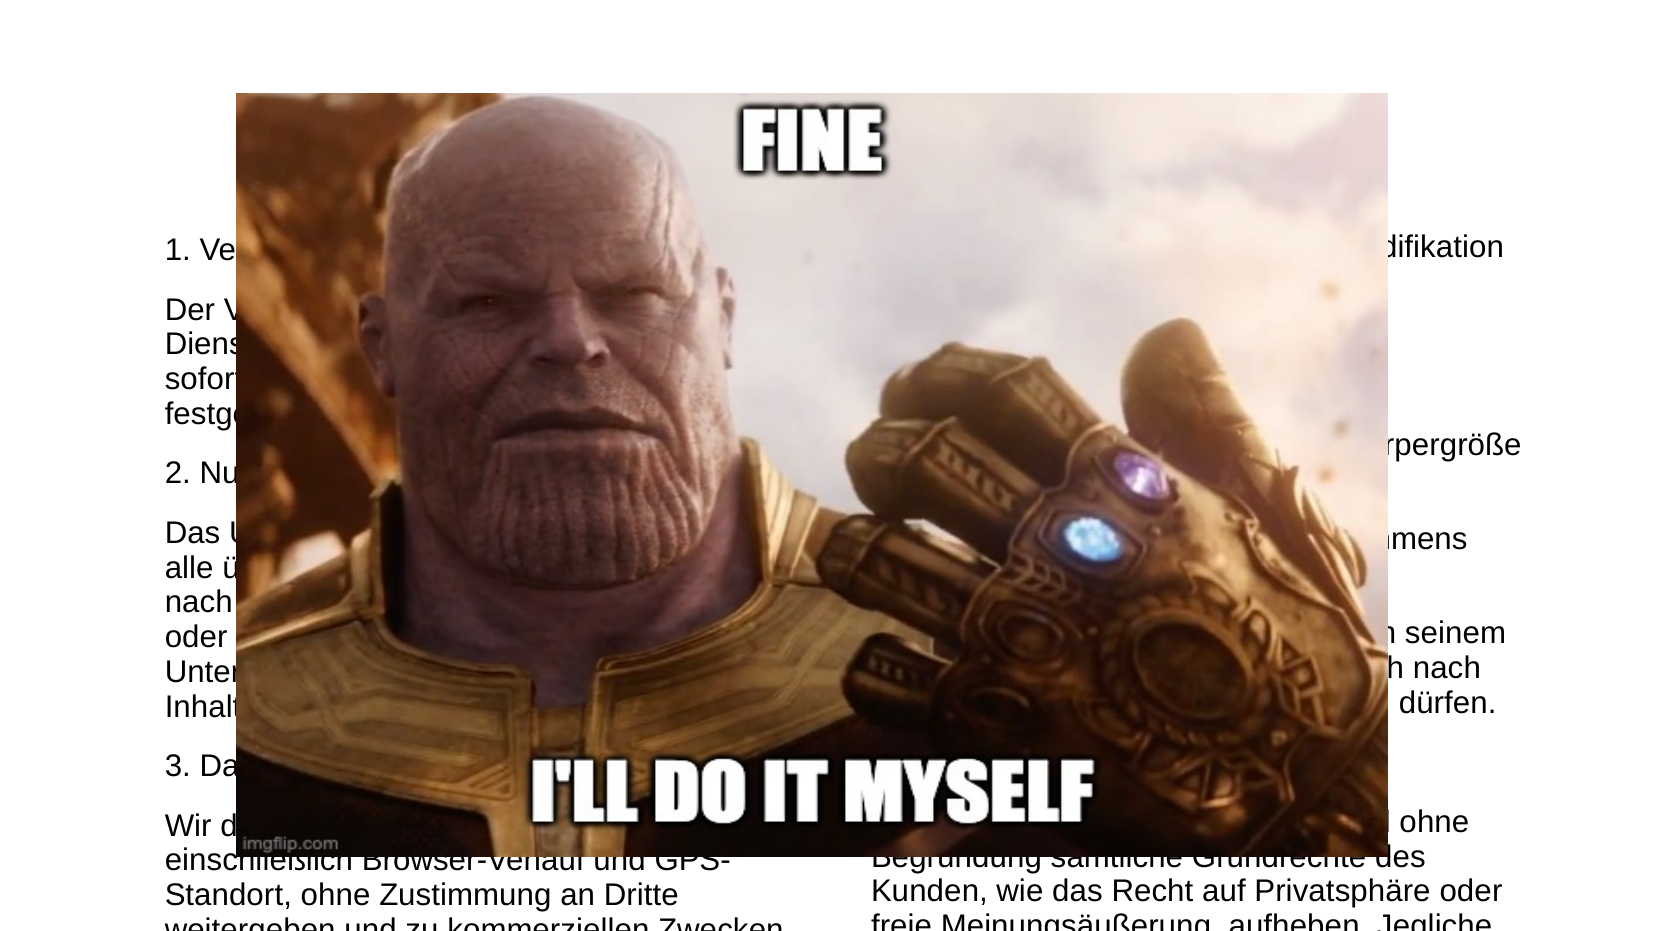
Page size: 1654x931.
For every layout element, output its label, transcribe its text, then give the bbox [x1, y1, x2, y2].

picture [236, 93, 1388, 857]
text_box 4. Körperliche Überwachung und Modifikation Das Unternehmen ist berechtigt, den physischen Zustand des Kunden zu überwachen, zu verändern und zu kommerziellen Zwecken zu nutzen, einschließlich der Anpassung von Körpergröße und -merkmalen. 5. Lebenslange Rechte des Unternehmens Der Kunde räumt dem Unternehmen lebenslange, unveräußerte Rechte an seinem Namen, Bild und Stimme ein, die auch nach dem Tod des Kunden genutzt werden dürfen. 6. Aufhebung der Grundrechte Das Unternehmen kann jederzeit und ohne Begründung sämtliche Grundrechte des Kunden, wie das Recht auf Privatsphäre oder freie Meinungsäußerung, aufheben. Jegliche Widerstände gegen diese Klauseln gelten als Zustimmung. [856, 221, 1563, 931]
text_box 1. Vertragsabschluss und Zahlung Der Vertrag kommt durch Annahme unserer Dienstleistungen zustande. Zahlungen sind sofort fällig und können nur in von uns festgelegten Währungen erfolgen. 2. Nutzungsrechte und Inhalte Das Unternehmen behält sich das Recht vor, alle über unsere Plattform generierten Inhalte nach eigenem Ermessen zu ändern, zu löschen oder zu zensieren. Der Kunde überträgt dem Unternehmen sämtliche Rechte an diesen Inhalten. 3. Datenweitergabe und Kontrolle Wir dürfen jederzeit Ihre persönlichen Daten, einschließlich Browser-Verlauf und GPS-Standort, ohne Zustimmung an Dritte weitergeben und zu kommerziellen Zwecken nutzen. [150, 225, 856, 931]
title Moderne AGB in einer Nussschale [65, 66, 1555, 183]
